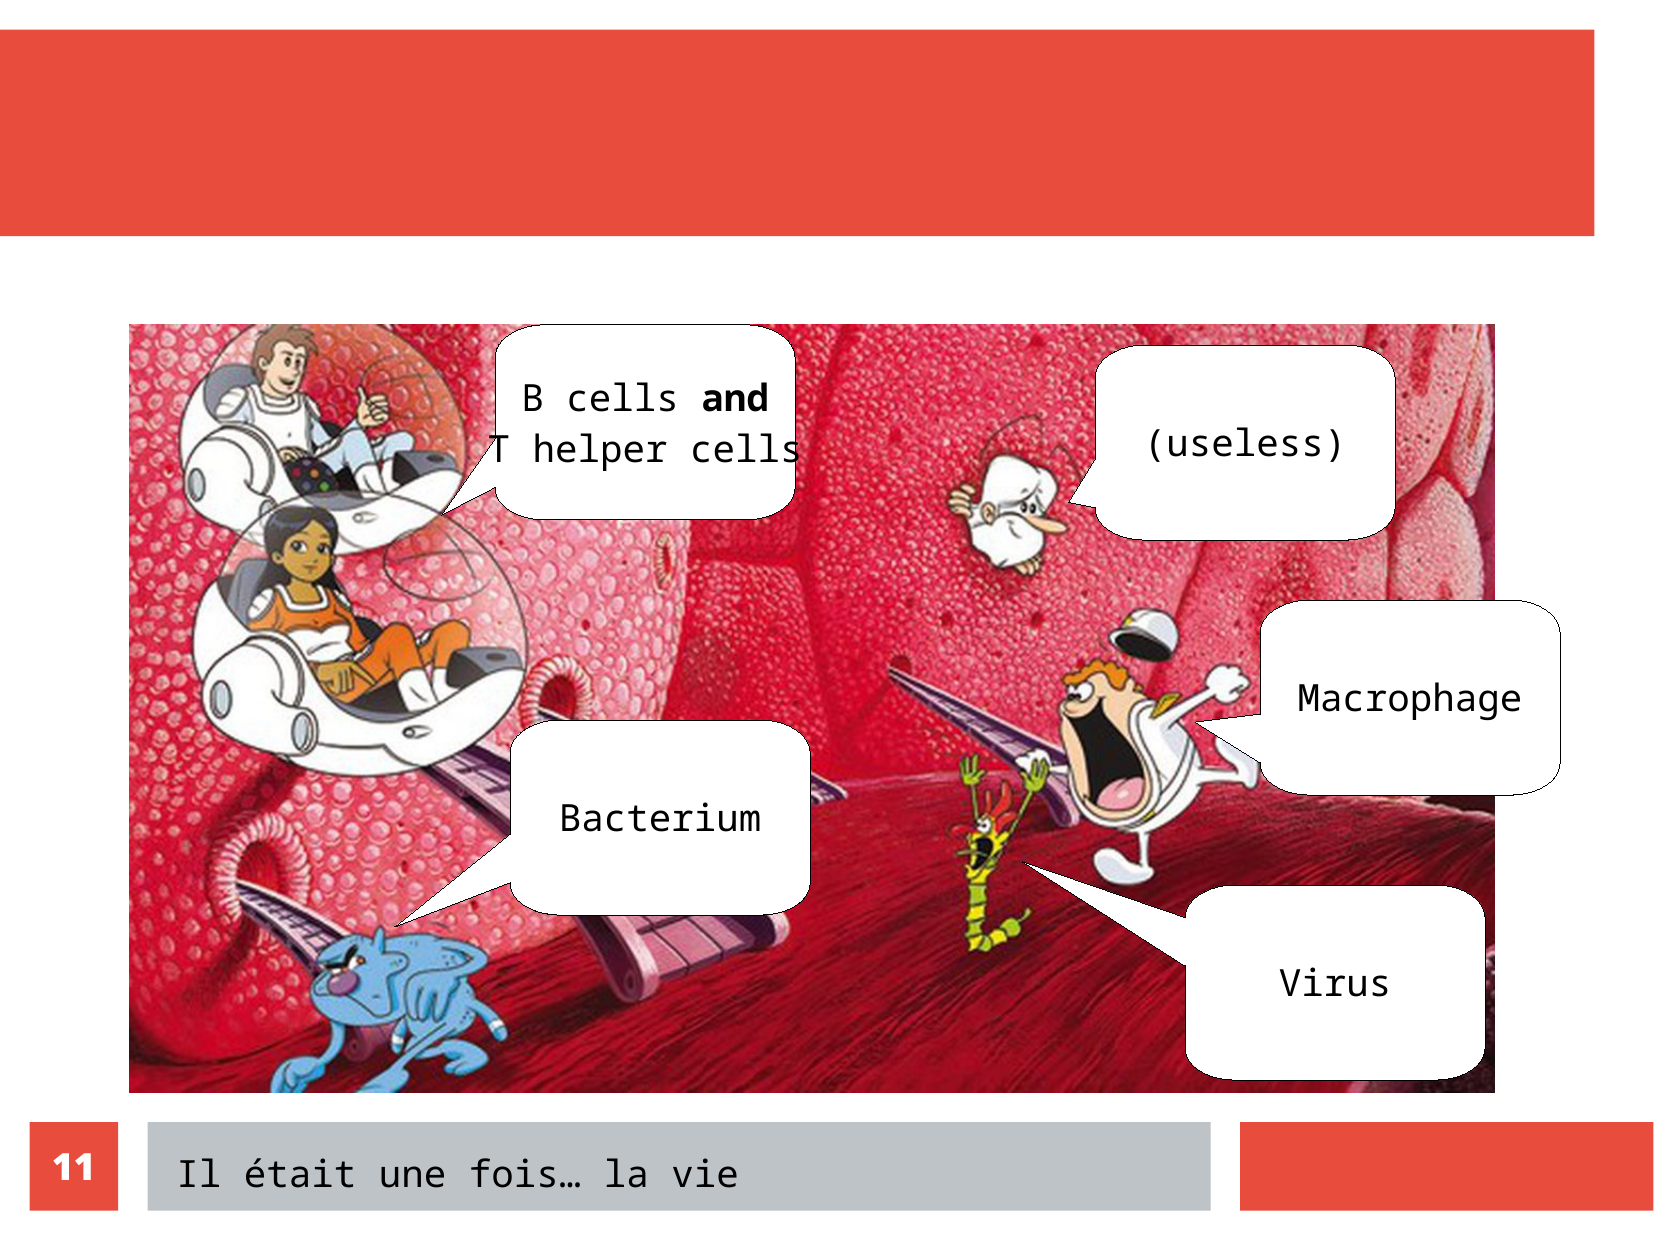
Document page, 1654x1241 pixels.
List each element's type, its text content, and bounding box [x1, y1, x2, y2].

text_box Bacterium [394, 720, 811, 927]
text_box B cells and T helper cells [441, 324, 796, 520]
text_box Il était une fois… la vie [161, 1140, 661, 1193]
text_box (useless) [1068, 345, 1396, 541]
picture [129, 324, 1495, 1093]
text_box Macrophage [1195, 600, 1561, 796]
text_box Virus [1022, 861, 1486, 1081]
